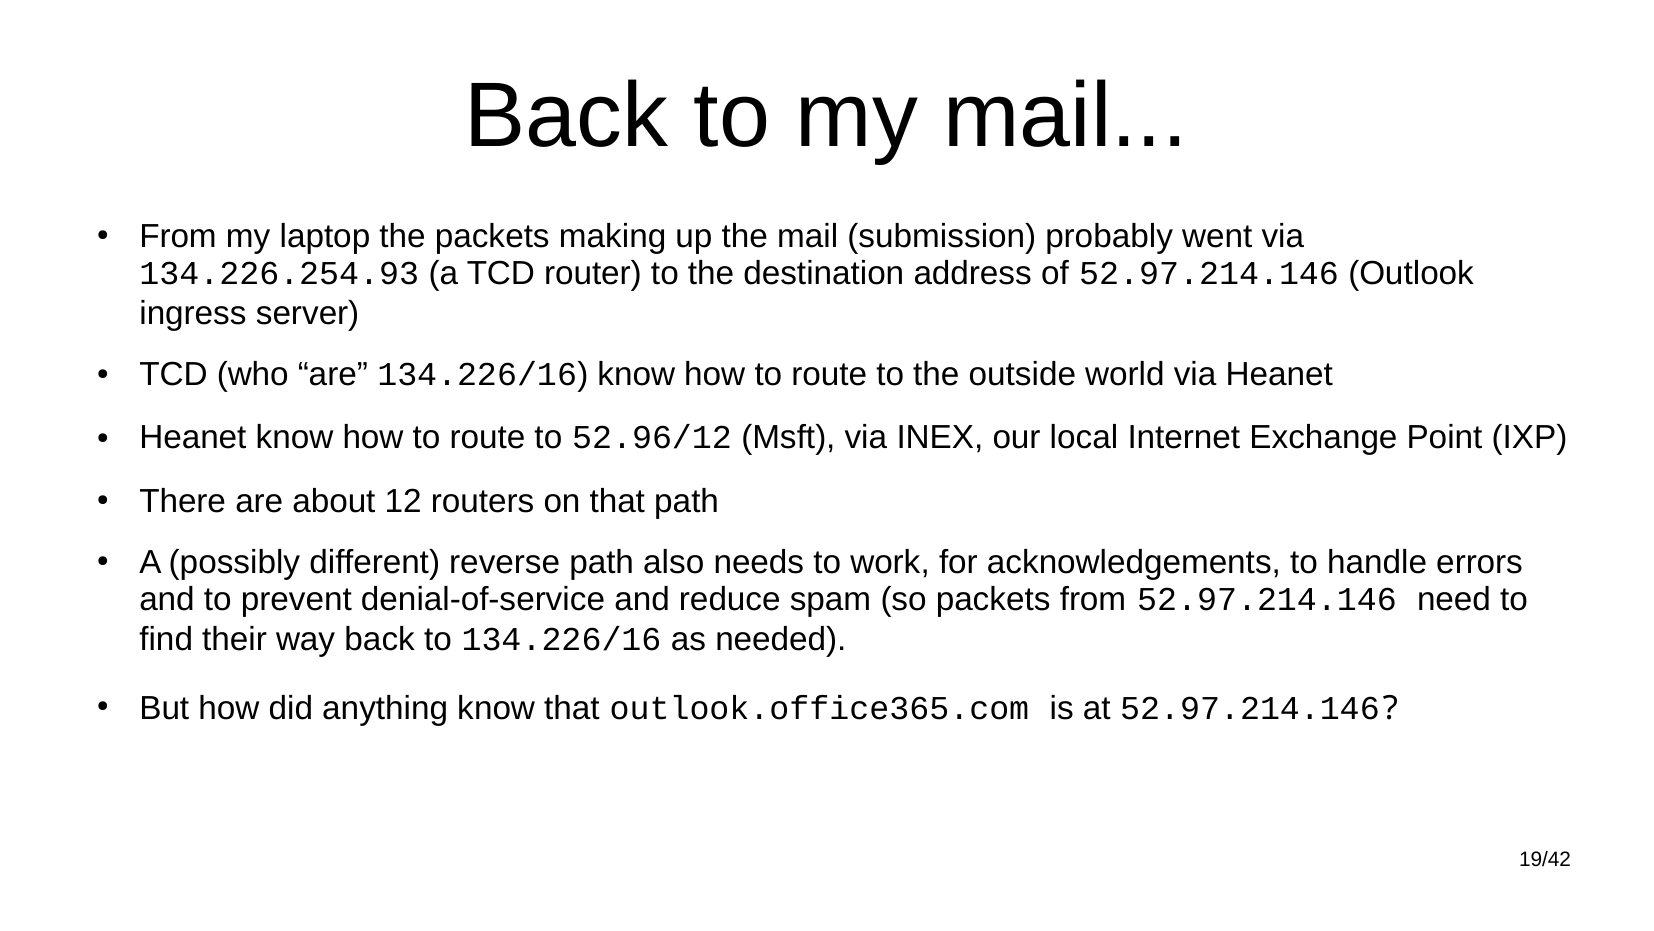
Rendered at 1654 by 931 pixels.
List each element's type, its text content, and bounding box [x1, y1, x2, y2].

title Back to my mail... [82, 37, 1571, 193]
list From my laptop the packets making up the mail (submission) probably went via 134.226.254.93 (a TCD router) to the destination address of 52.97.214.146 (Outlook ingress server) TCD (who “are” 134.226/16) know how to route to the outside world via Heanet Heanet know how to route to 52.96/12 (Msft), via INEX, our local Internet Exchange Point (IXP) There are about 12 routers on that path A (possibly different) reverse path also needs to work, for acknowledgements, to handle errors and to prevent denial-of-service and reduce spam (so packets from 52.97.214.146 need to find their way back to 134.226/16 as needed). But how did anything know that outlook.office365.com is at 52.97.214.146? [82, 217, 1571, 758]
